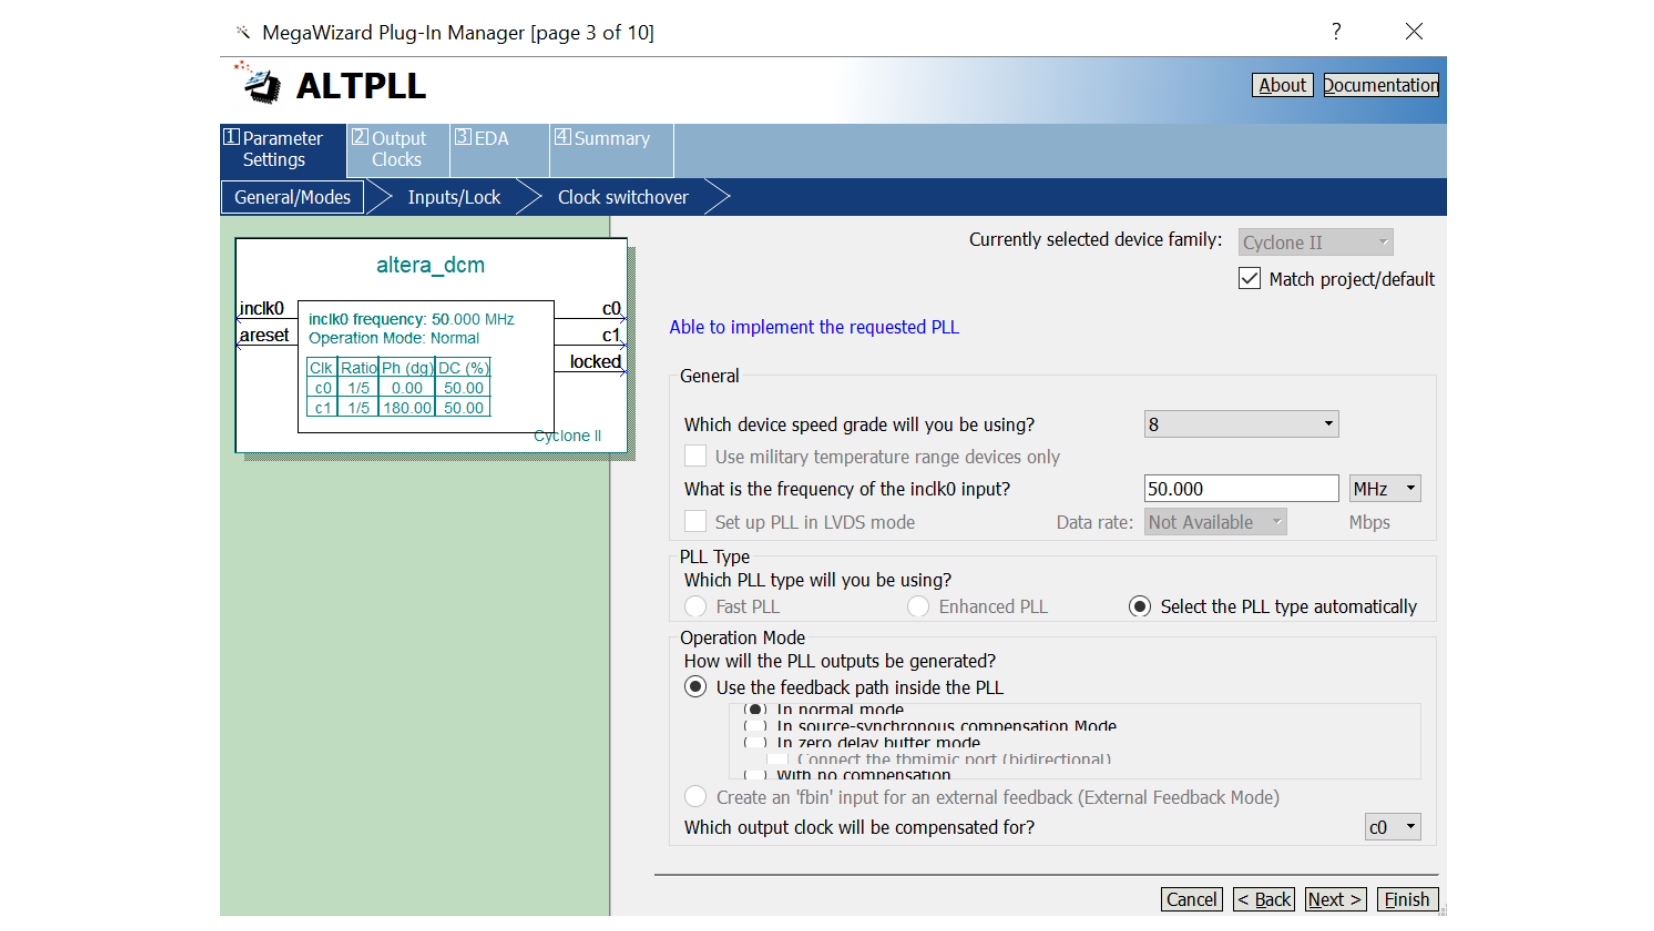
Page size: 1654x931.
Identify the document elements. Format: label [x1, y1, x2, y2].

picture [220, 14, 1447, 916]
